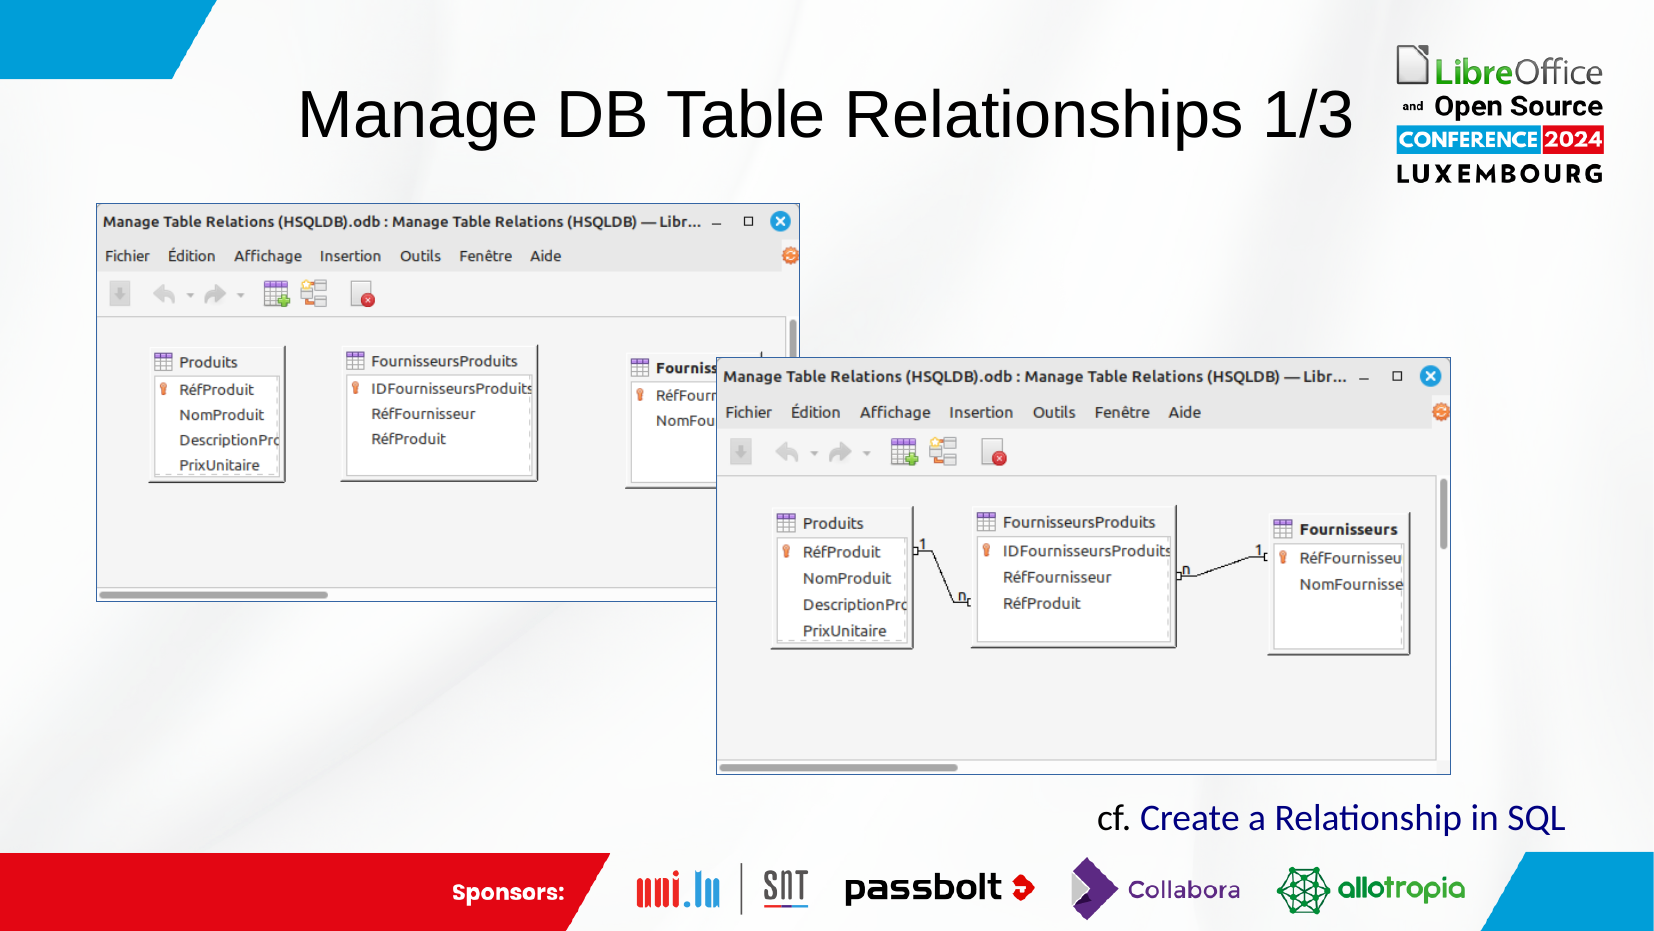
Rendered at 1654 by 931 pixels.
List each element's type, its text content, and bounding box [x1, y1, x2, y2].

picture [0, 0, 1654, 931]
text_box cf. Create a Relationship in SQL [1082, 794, 1607, 856]
title Manage DB Table Relationships 1/3 [82, 37, 1571, 193]
